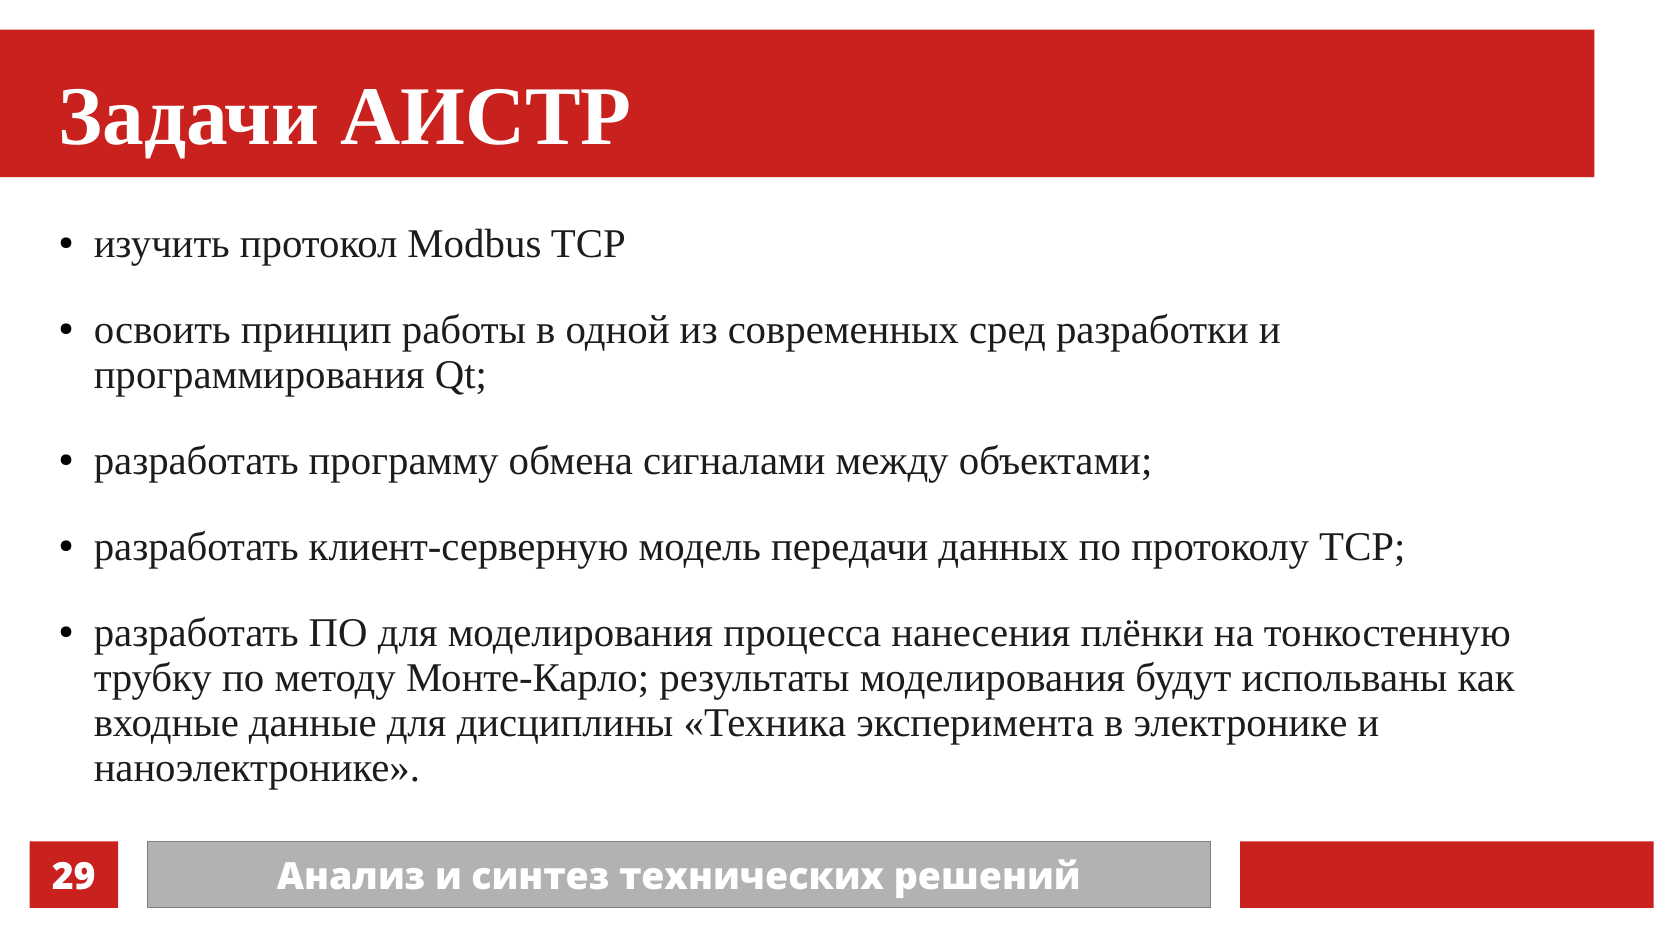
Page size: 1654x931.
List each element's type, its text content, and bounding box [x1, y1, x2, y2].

title Задачи АИСТР [59, 44, 1595, 163]
list изучить протокол Modbus TCP освоить принцип работы в одной из современных сред разработки и программирования Qt; разработать программу обмена сигналами между объектами; разработать клиент-серверную модель передачи данных по протоколу TCP; разработать ПО для моделирования процесса нанесения плёнки на тонкостенную трубку по методу Монте-Карло; результаты моделирования будут испольваны как входные данные для дисциплины «Техника эксперимента в электронике и наноэлектронике». [59, 221, 1565, 798]
